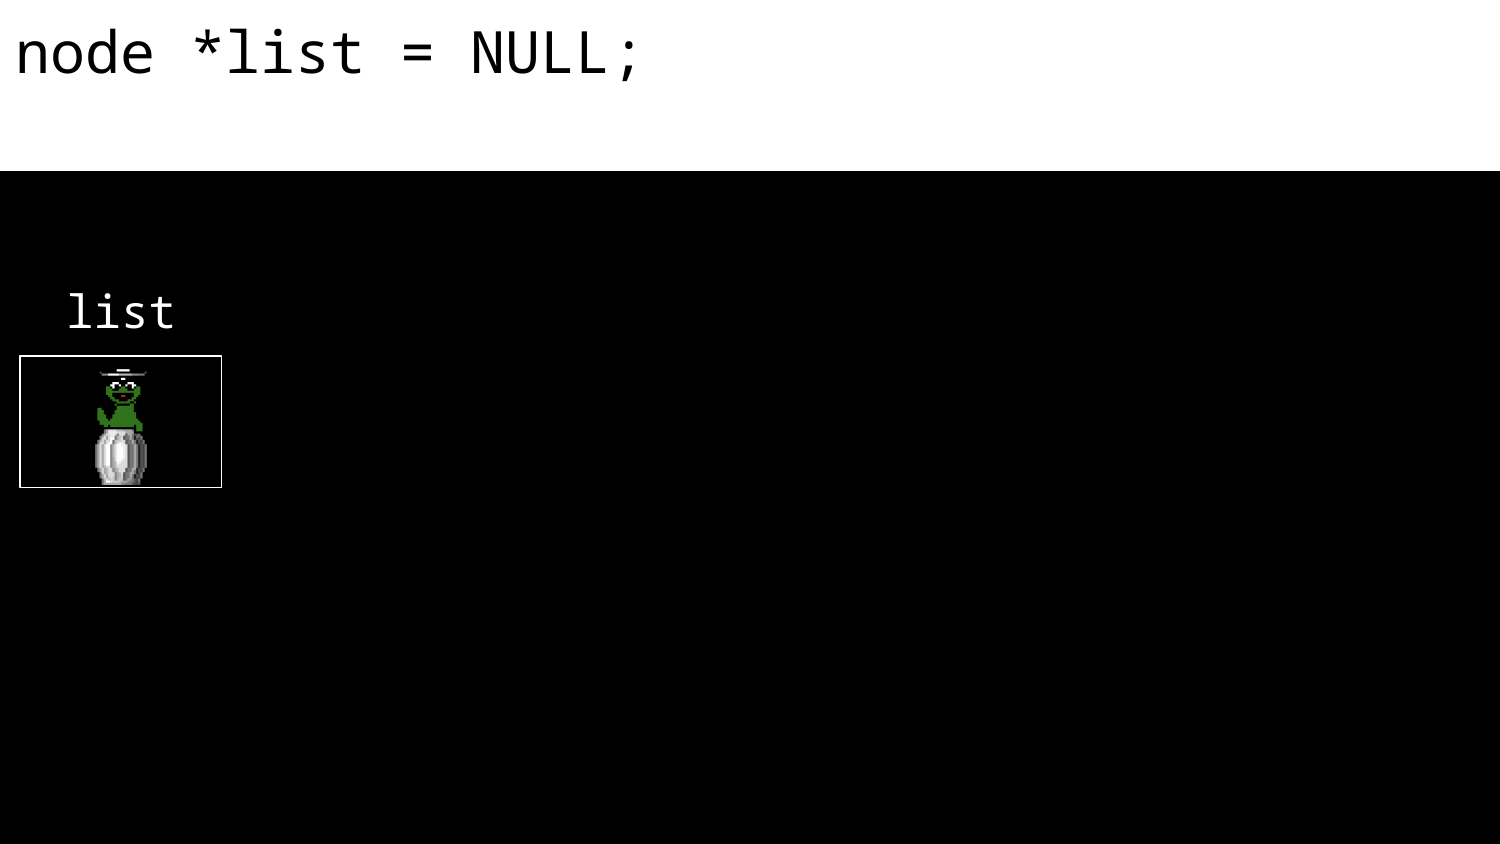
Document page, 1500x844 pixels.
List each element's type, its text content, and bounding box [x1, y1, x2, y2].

text_box list [50, 267, 192, 334]
picture [93, 367, 149, 487]
title node *list = NULL; [0, 0, 1500, 171]
